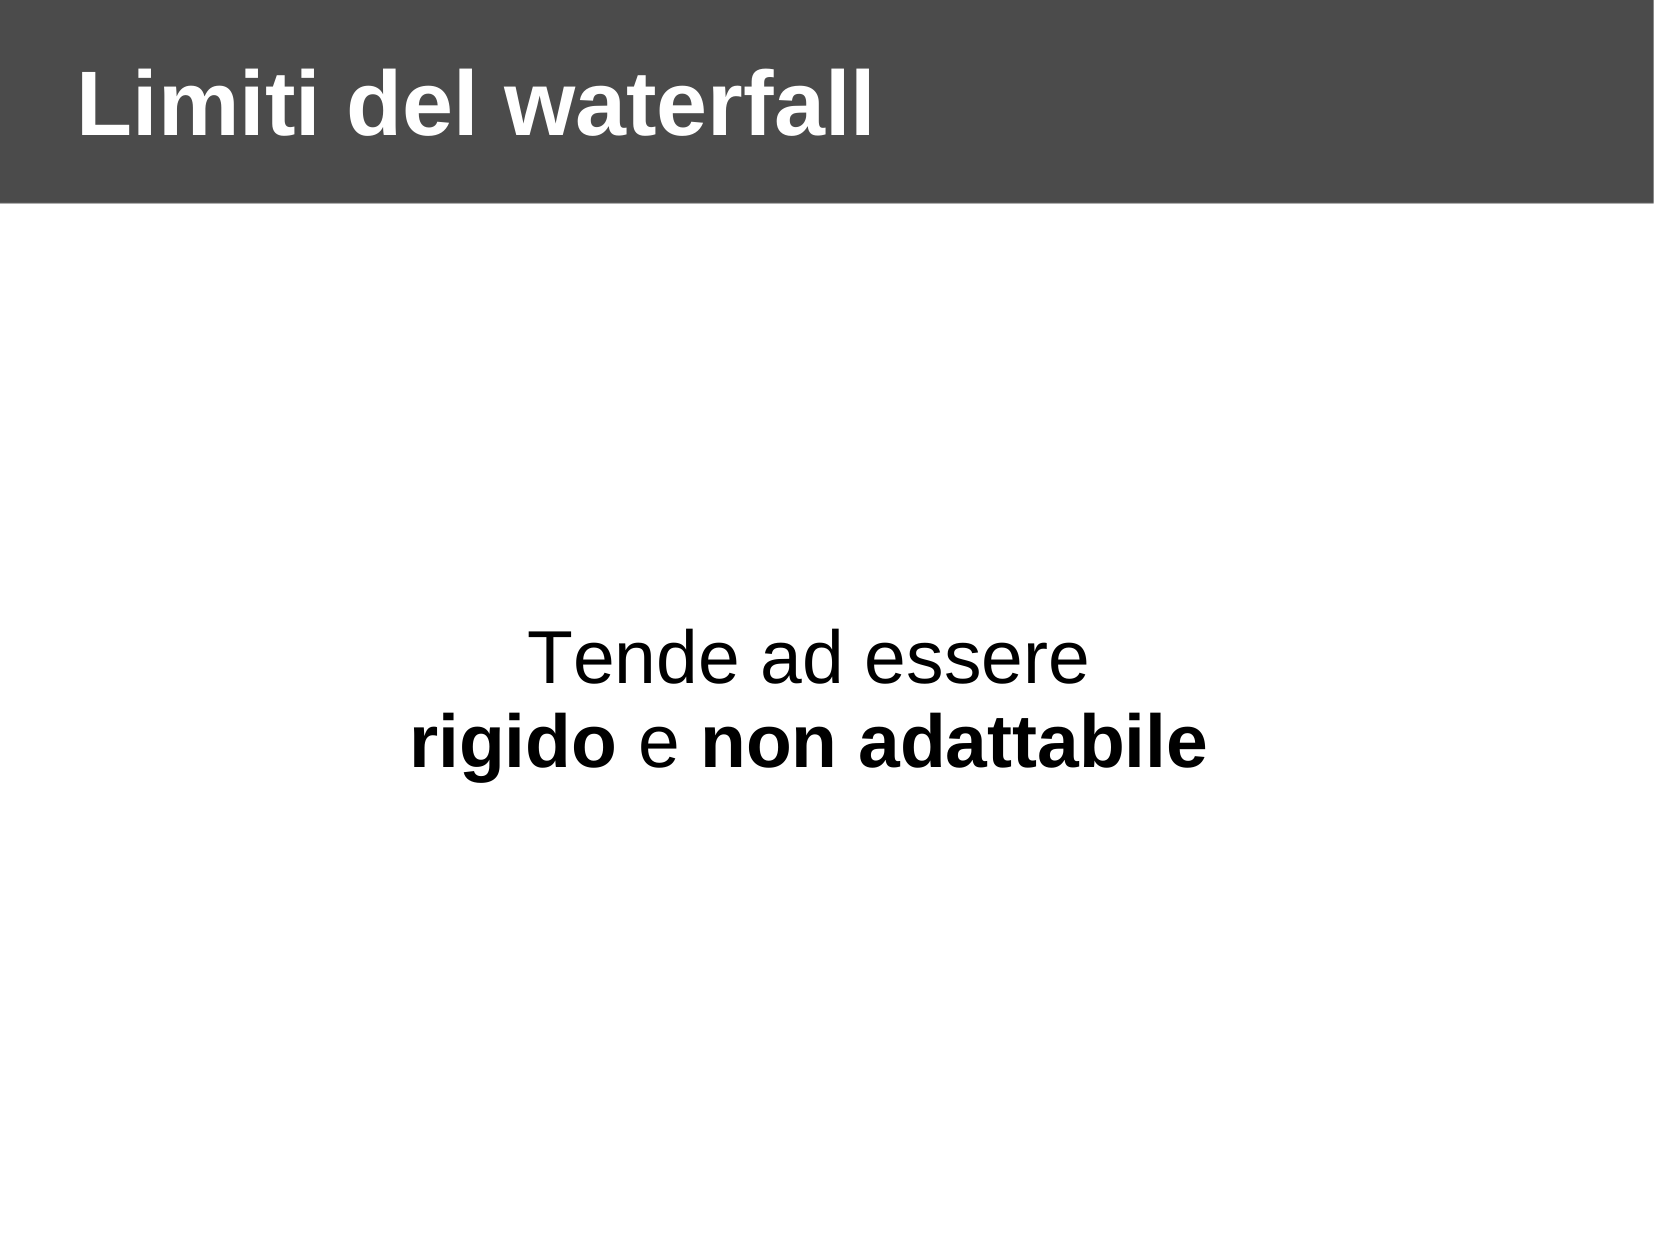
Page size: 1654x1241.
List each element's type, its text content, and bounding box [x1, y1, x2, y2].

subtitle Tende ad essere rigido e non adattabile [82, 290, 1536, 1109]
title Limiti del waterfall [76, 0, 1565, 208]
picture [0, 0, 1654, 1241]
